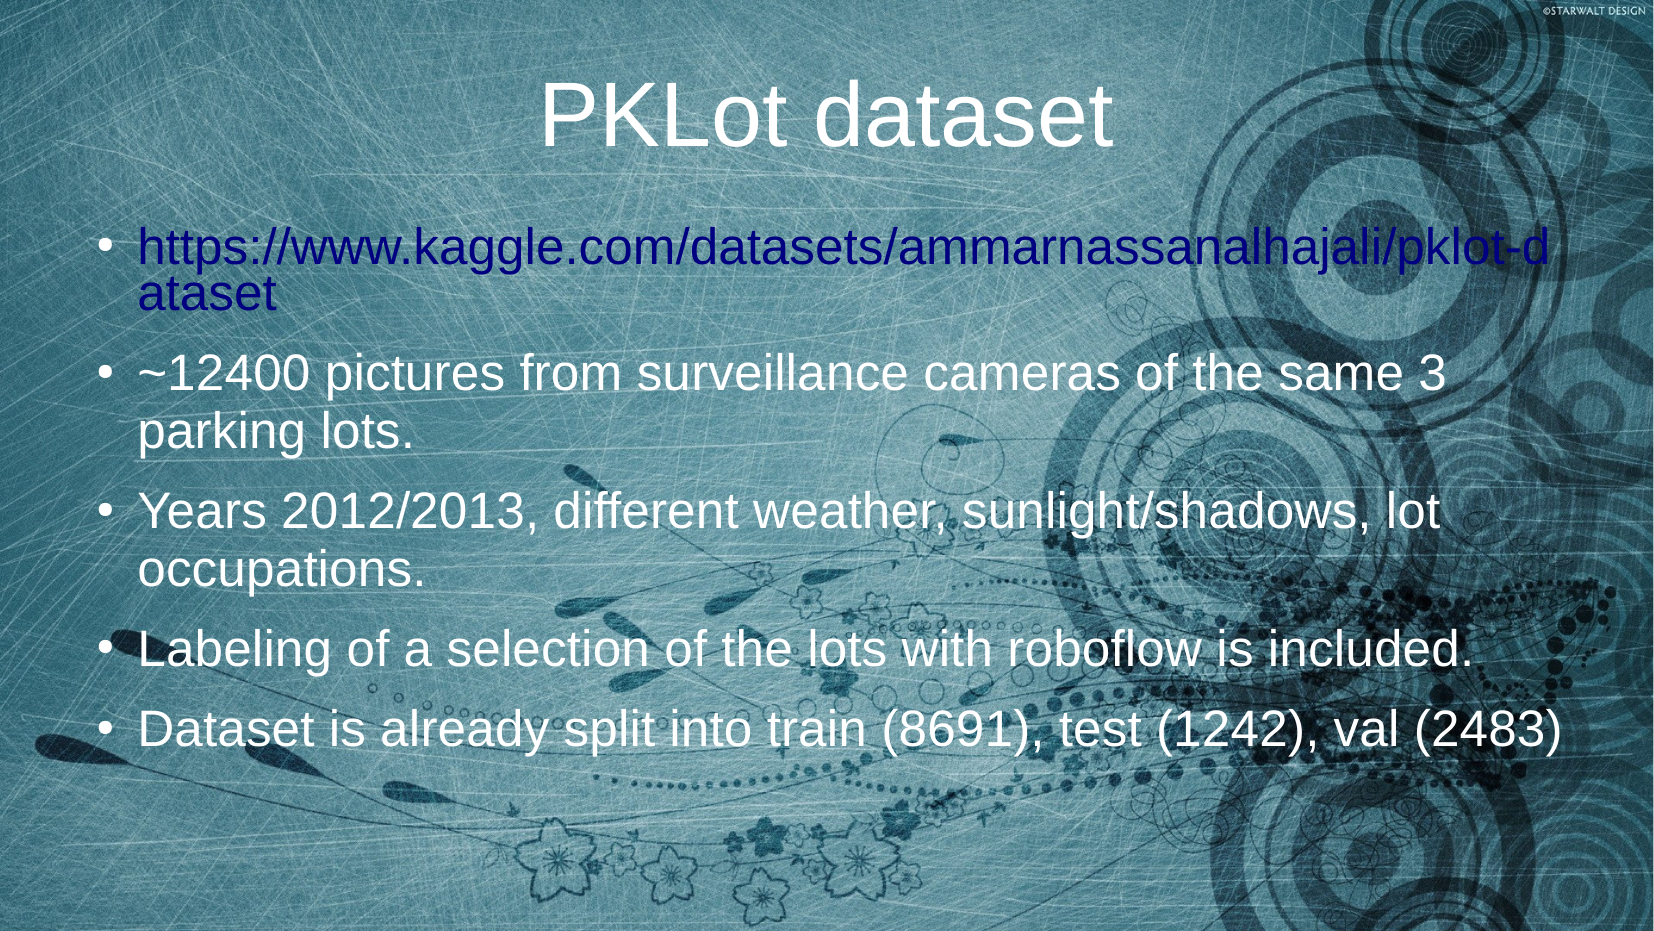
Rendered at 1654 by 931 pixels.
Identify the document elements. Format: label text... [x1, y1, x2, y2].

list https://www.kaggle.com/datasets/ammarnassanalhajali/pklot-dataset ~12400 pictures from surveillance cameras of the same 3 parking lots. Years 2012/2013, different weather, sunlight/shadows, lot occupations. Labeling of a selection of the lots with roboflow is included. Dataset is already split into train (8691), test (1242), val (2483) [82, 217, 1571, 758]
picture [0, 0, 1654, 931]
title PKLot dataset [82, 37, 1571, 193]
